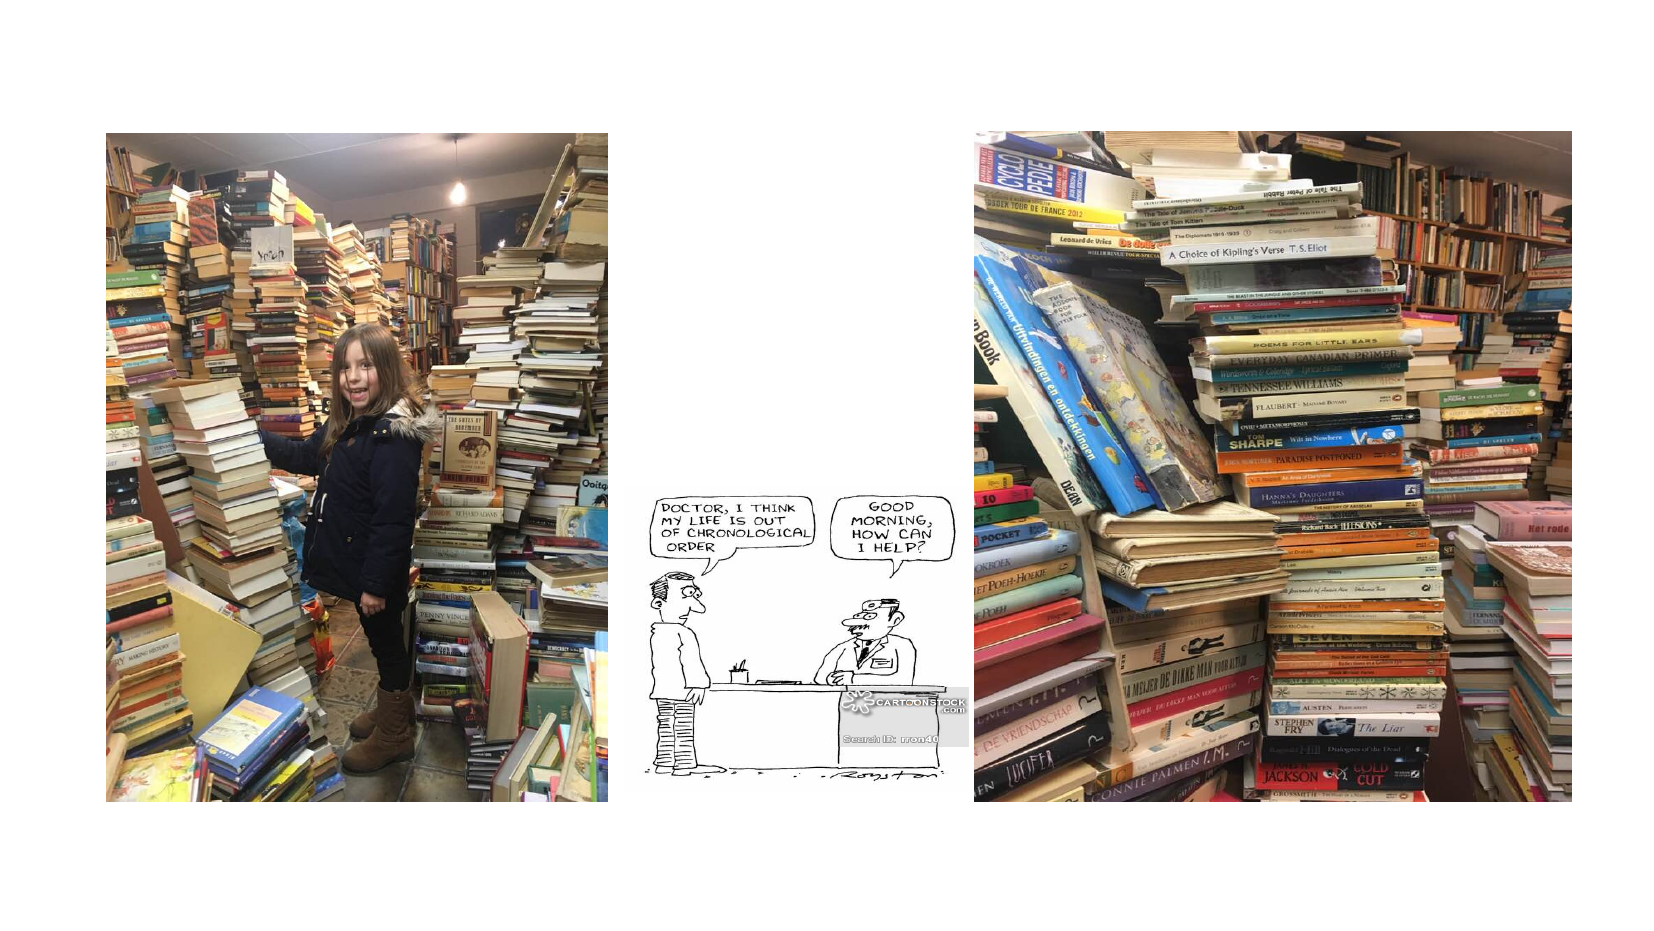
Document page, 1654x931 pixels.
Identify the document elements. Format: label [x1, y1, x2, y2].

picture [974, 131, 1572, 802]
picture [106, 133, 608, 802]
picture [624, 486, 969, 792]
